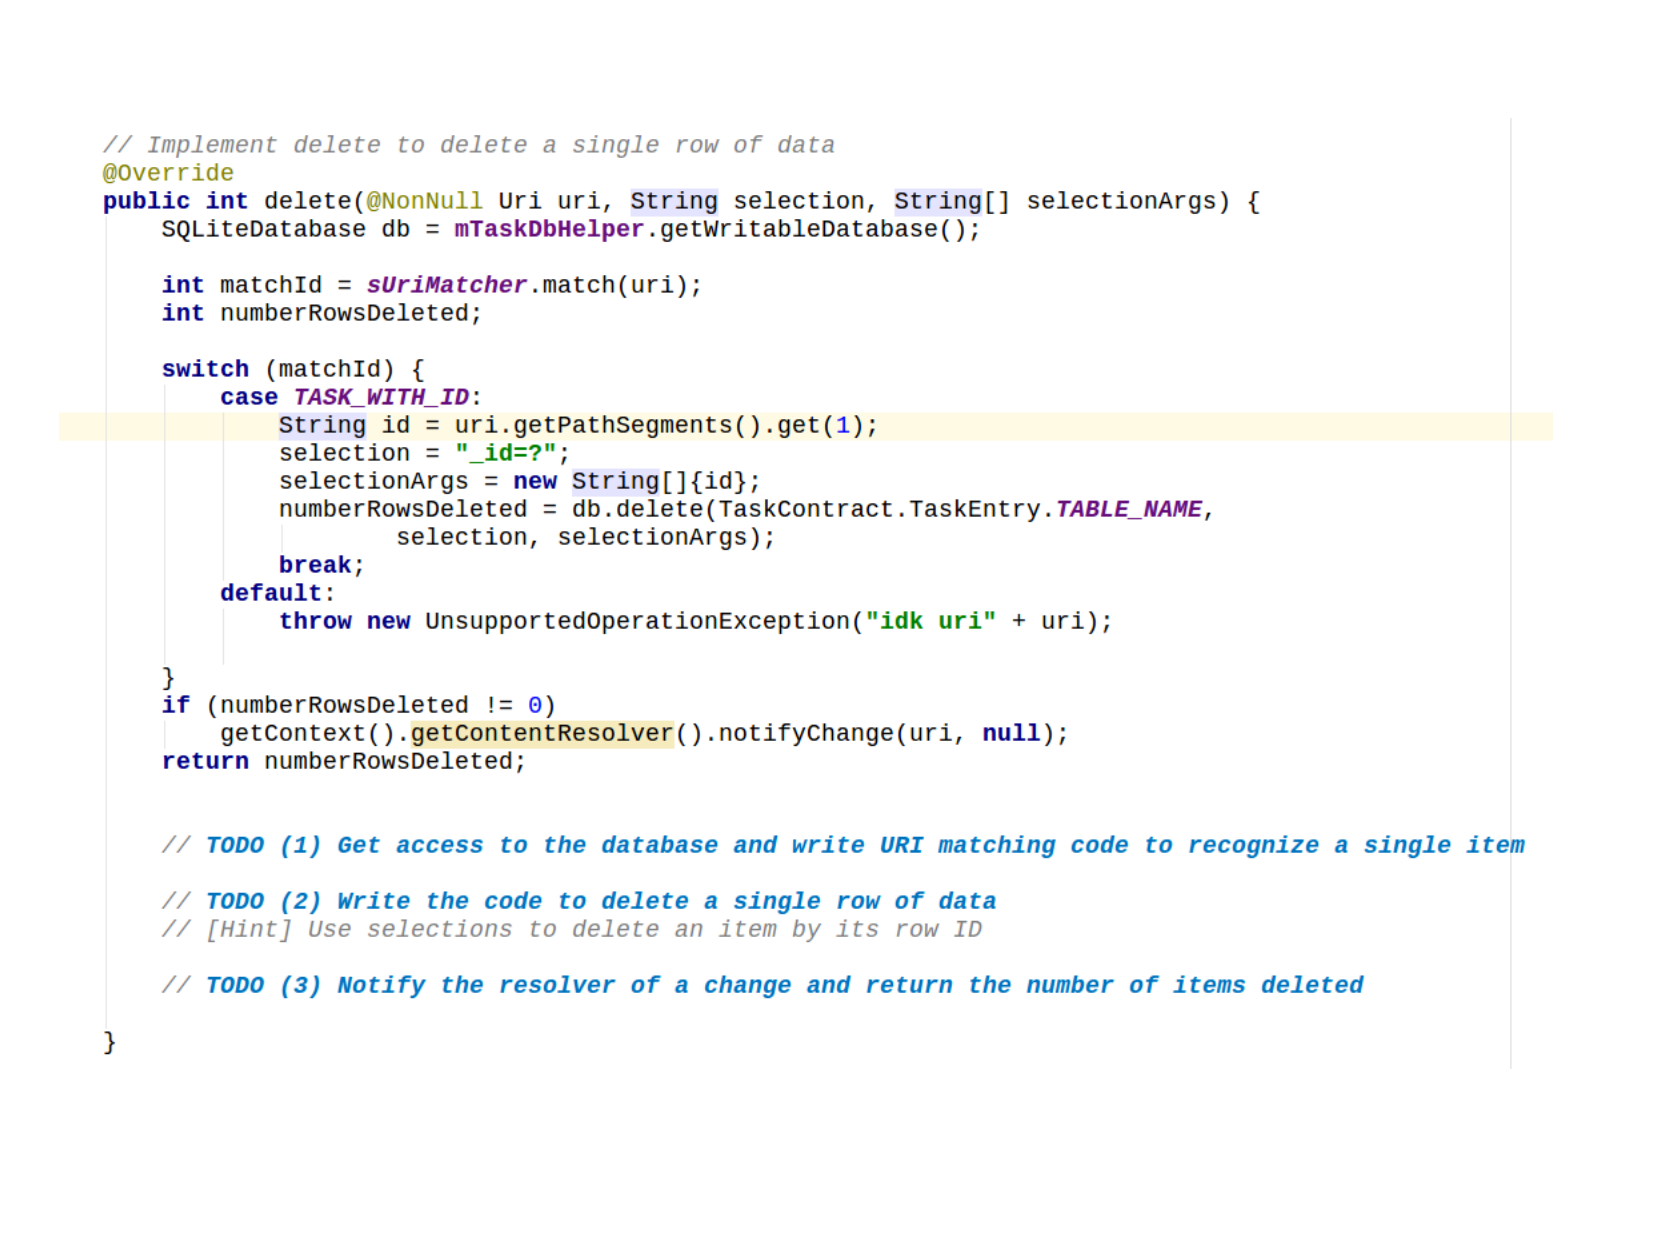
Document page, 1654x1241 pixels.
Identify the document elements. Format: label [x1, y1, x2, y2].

picture [59, 118, 1553, 1069]
